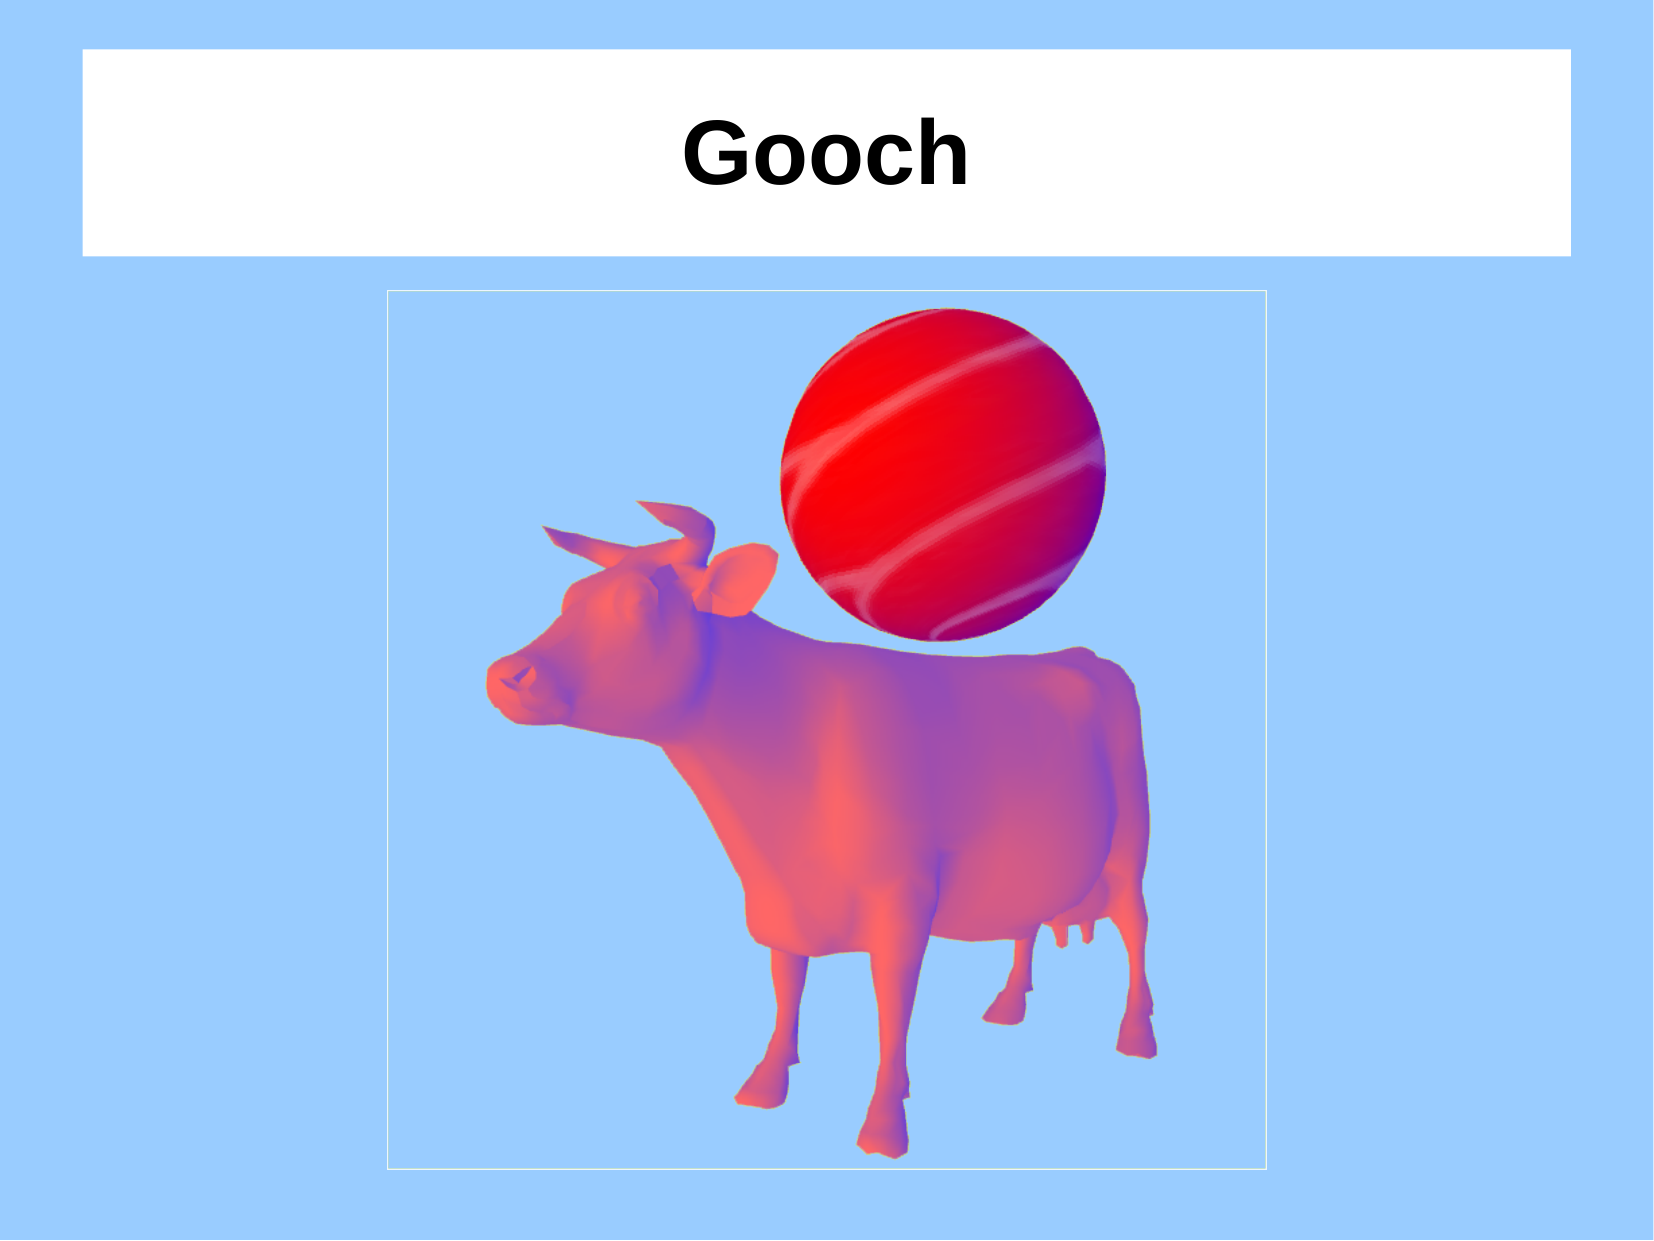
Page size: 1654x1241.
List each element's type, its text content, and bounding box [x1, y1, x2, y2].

title Gooch [82, 49, 1571, 257]
picture [387, 290, 1267, 1170]
